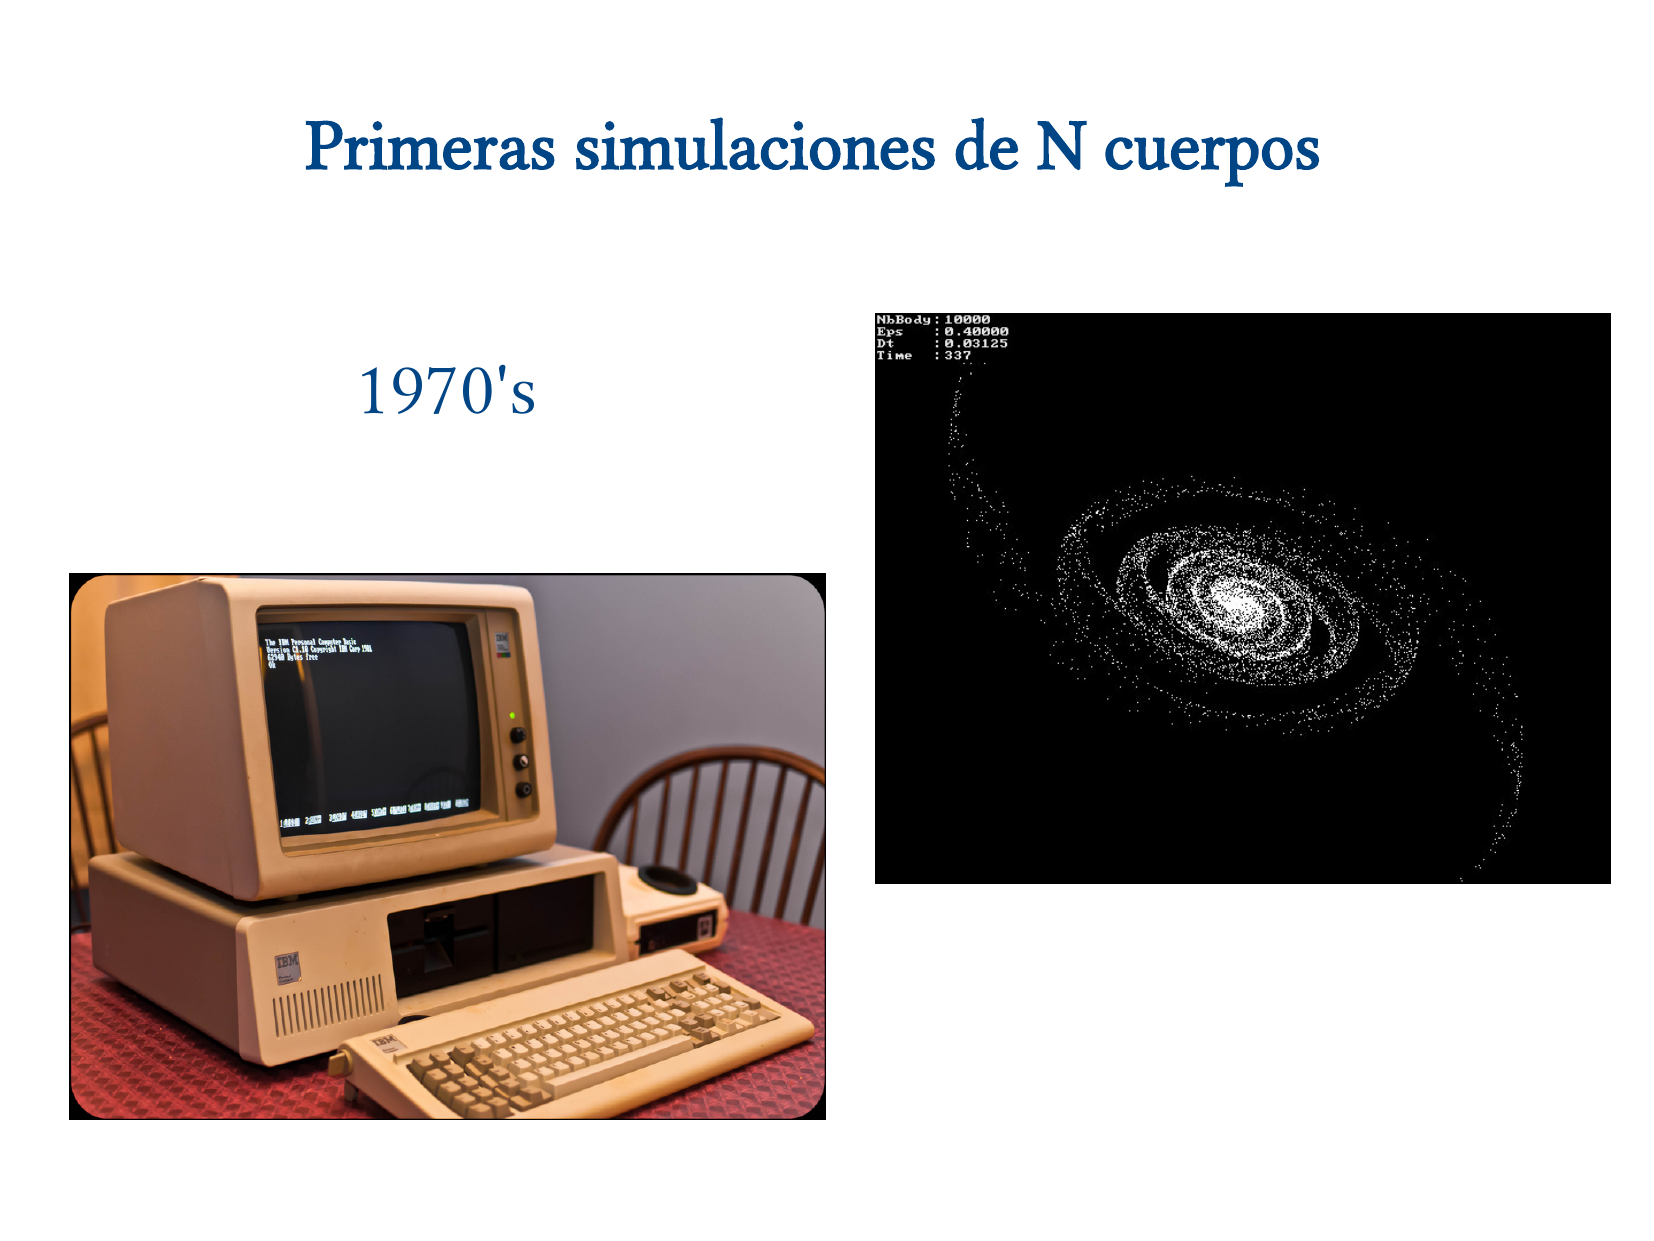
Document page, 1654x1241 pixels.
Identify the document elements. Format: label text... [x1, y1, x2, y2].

title Primeras simulaciones de N cuerpos [46, 103, 1581, 188]
title 1970's [355, 341, 671, 437]
picture [0, 0, 1654, 1241]
